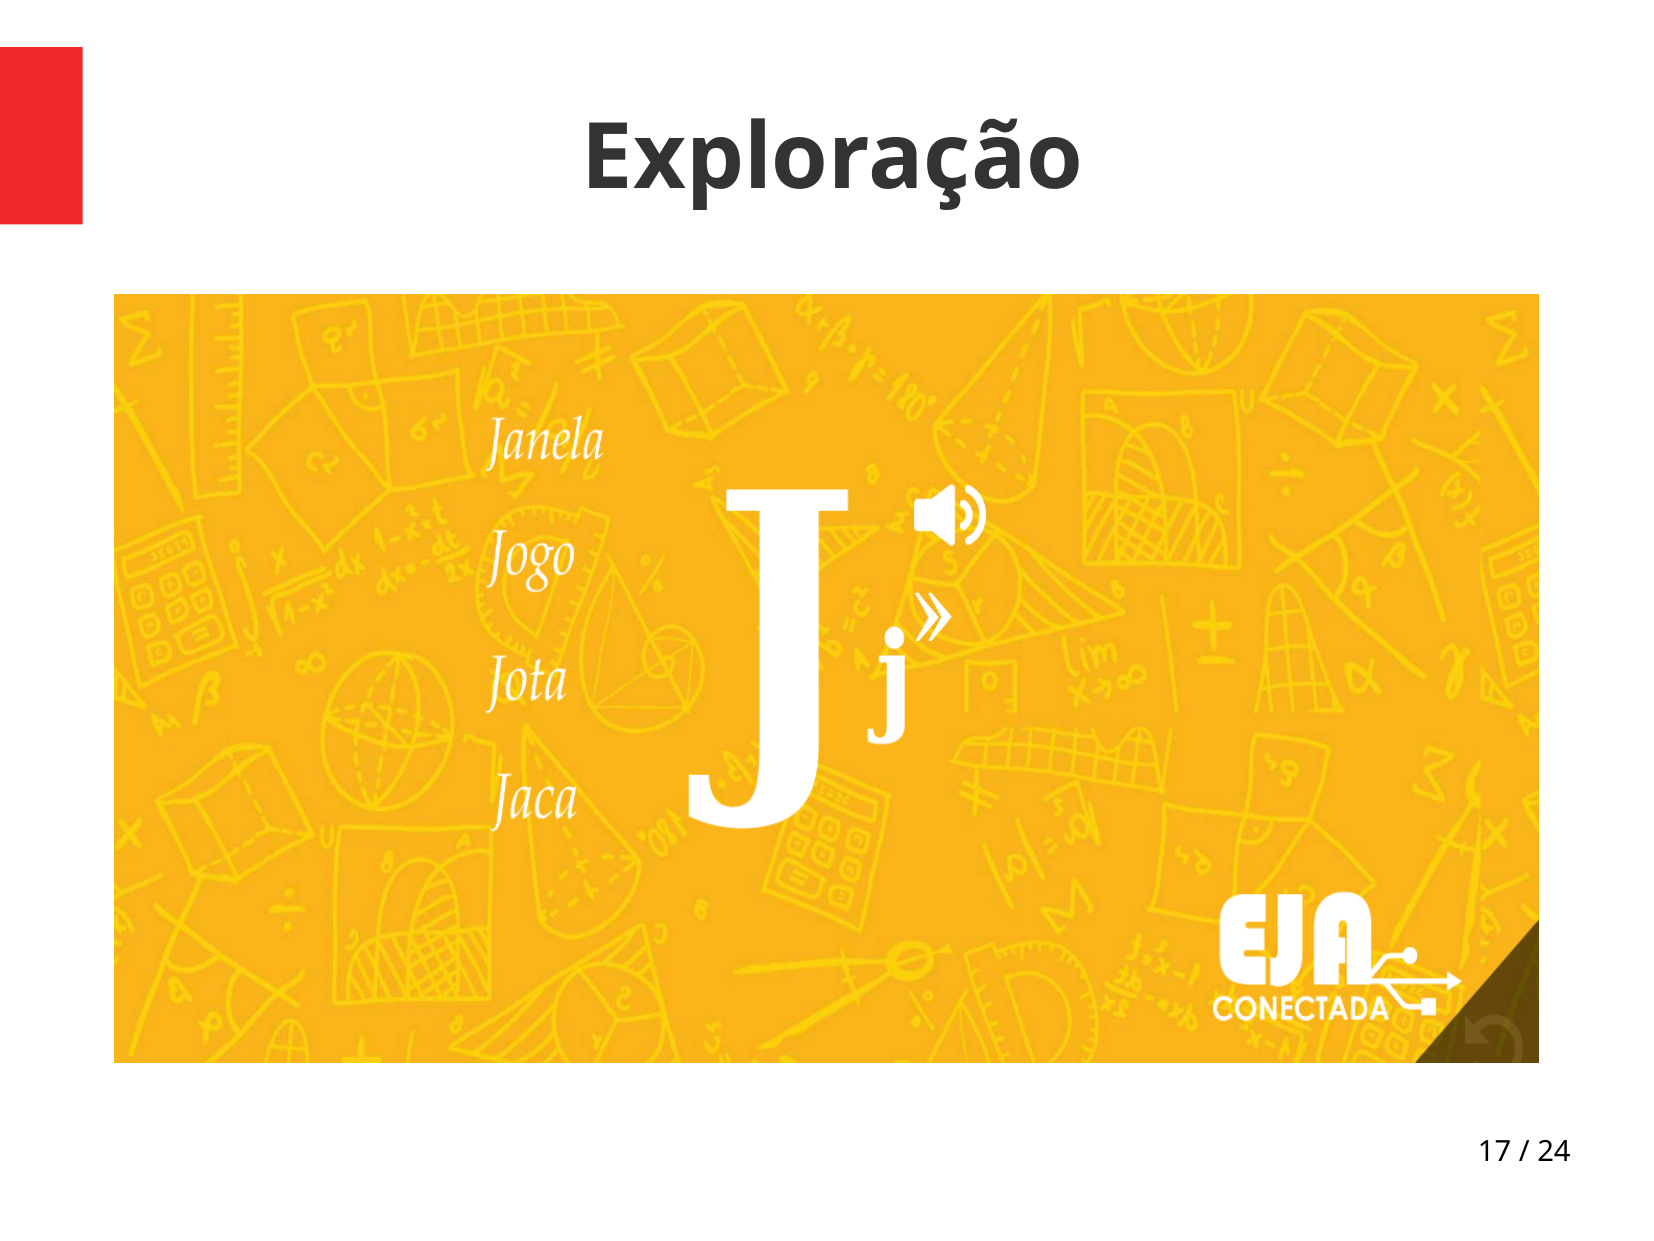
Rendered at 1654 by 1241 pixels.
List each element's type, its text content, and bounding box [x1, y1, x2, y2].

picture [114, 294, 1539, 1063]
title Exploração [118, 49, 1571, 257]
